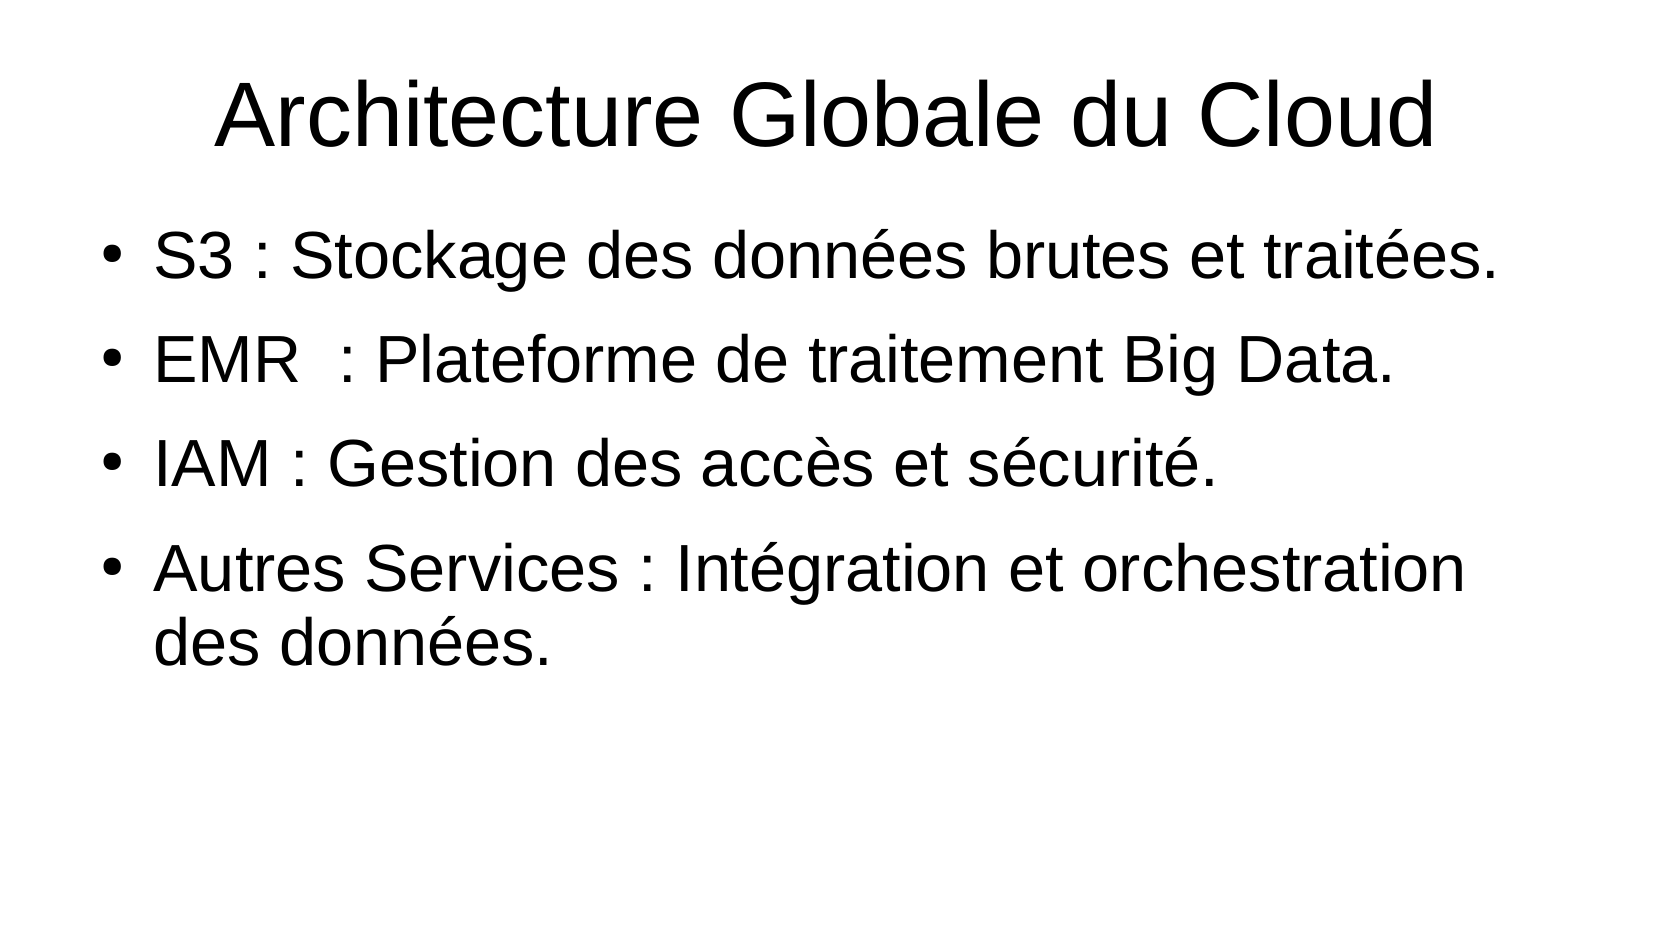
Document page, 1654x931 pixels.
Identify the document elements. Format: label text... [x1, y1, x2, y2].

list S3 : Stockage des données brutes et traitées. EMR : Plateforme de traitement Big Data. IAM : Gestion des accès et sécurité. Autres Services : Intégration et orchestration des données. [82, 217, 1571, 758]
title Architecture Globale du Cloud [82, 37, 1571, 193]
